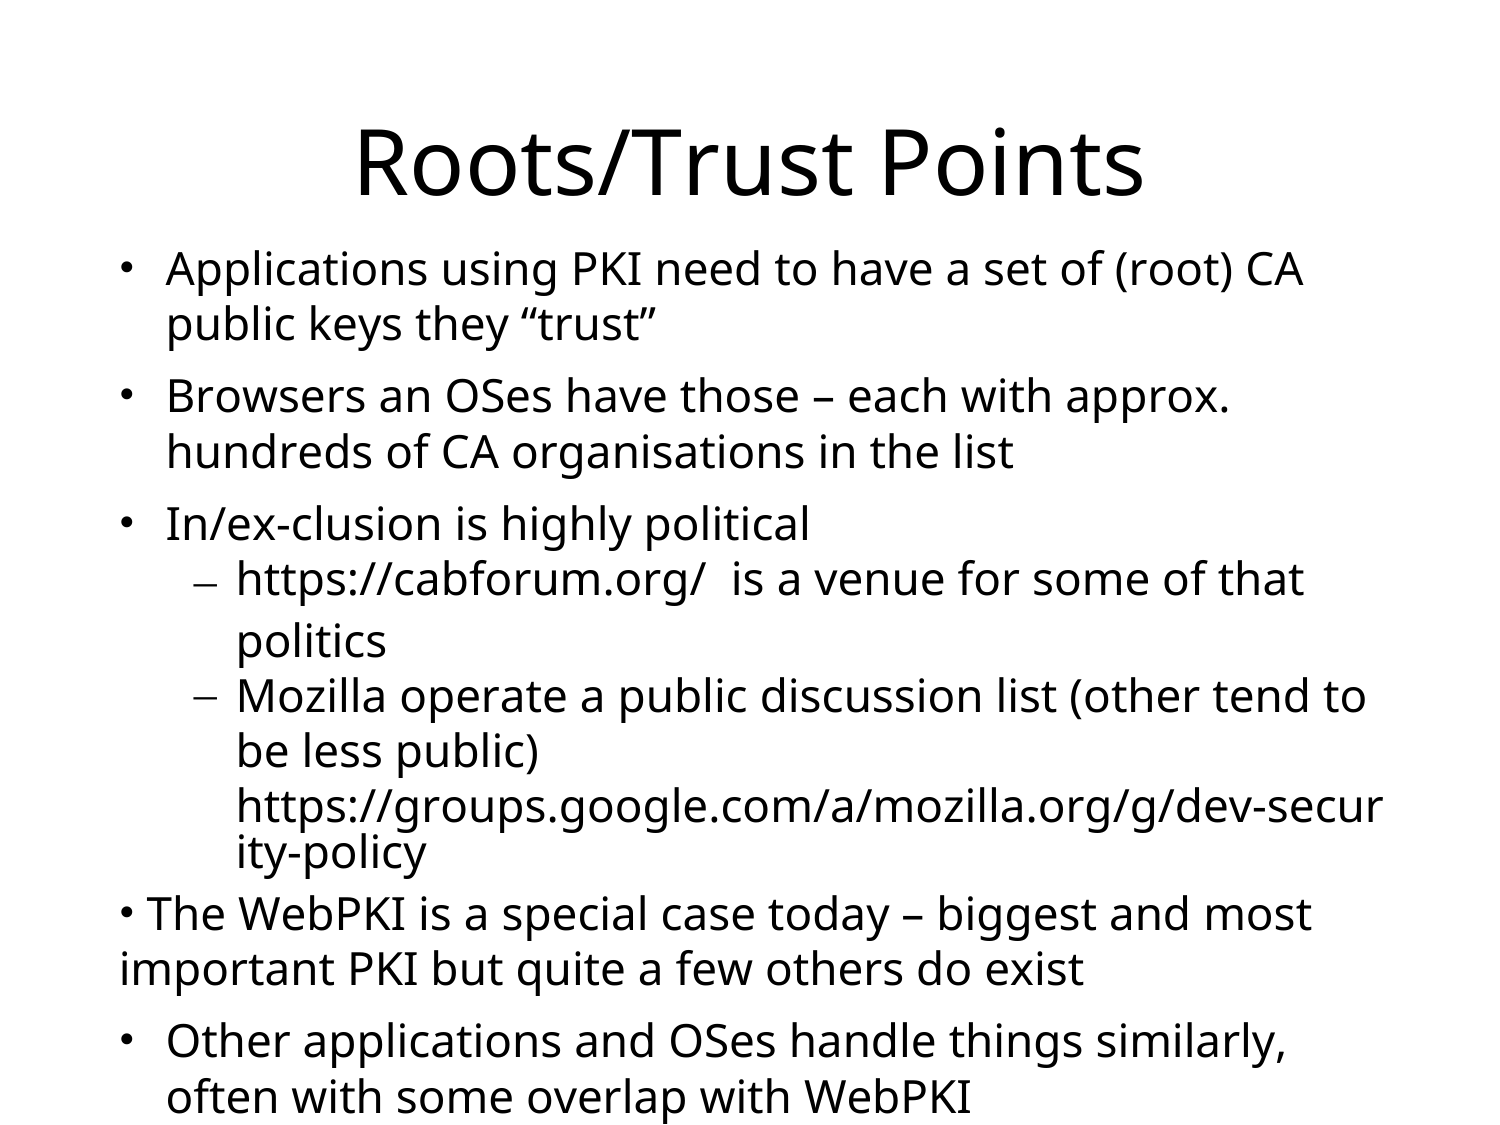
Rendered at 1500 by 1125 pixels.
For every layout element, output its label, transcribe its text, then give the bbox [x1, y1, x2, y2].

text_box Roots/Trust Points [112, 64, 1388, 253]
text_box Applications using PKI need to have a set of (root) CA public keys they “trust” Browsers an OSes have those – each with approx. hundreds of CA organisations in the list In/ex-clusion is highly political https://cabforum.org/ is a venue for some of that politics Mozilla operate a public discussion list (other tend to be less public) https://groups.google.com/a/mozilla.org/g/dev-security-policy The WebPKI is a special case today – biggest and most important PKI but quite a few others do exist Other applications and OSes handle things similarly, often with some overlap with WebPKI [118, 239, 1394, 915]
